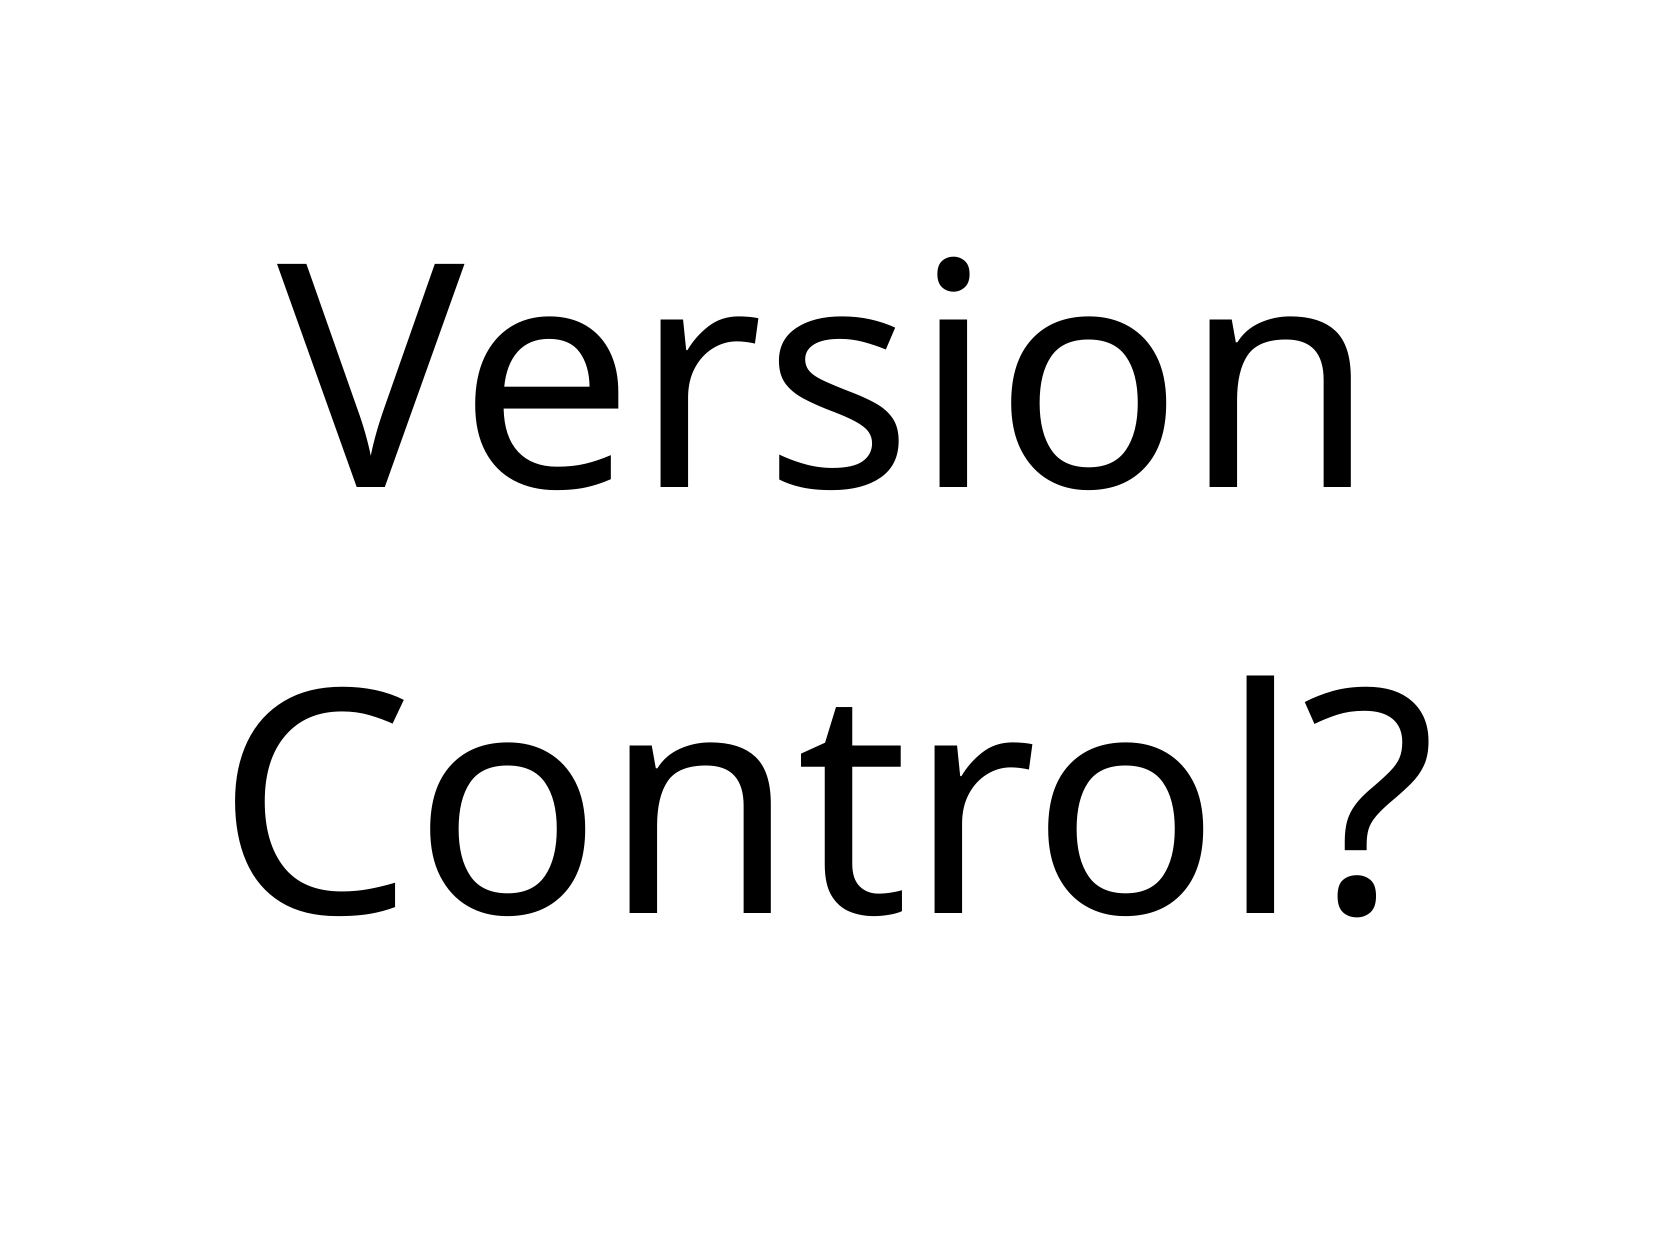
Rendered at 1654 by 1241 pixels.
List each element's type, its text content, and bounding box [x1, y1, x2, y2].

subtitle Version Control? [82, 56, 1571, 1102]
